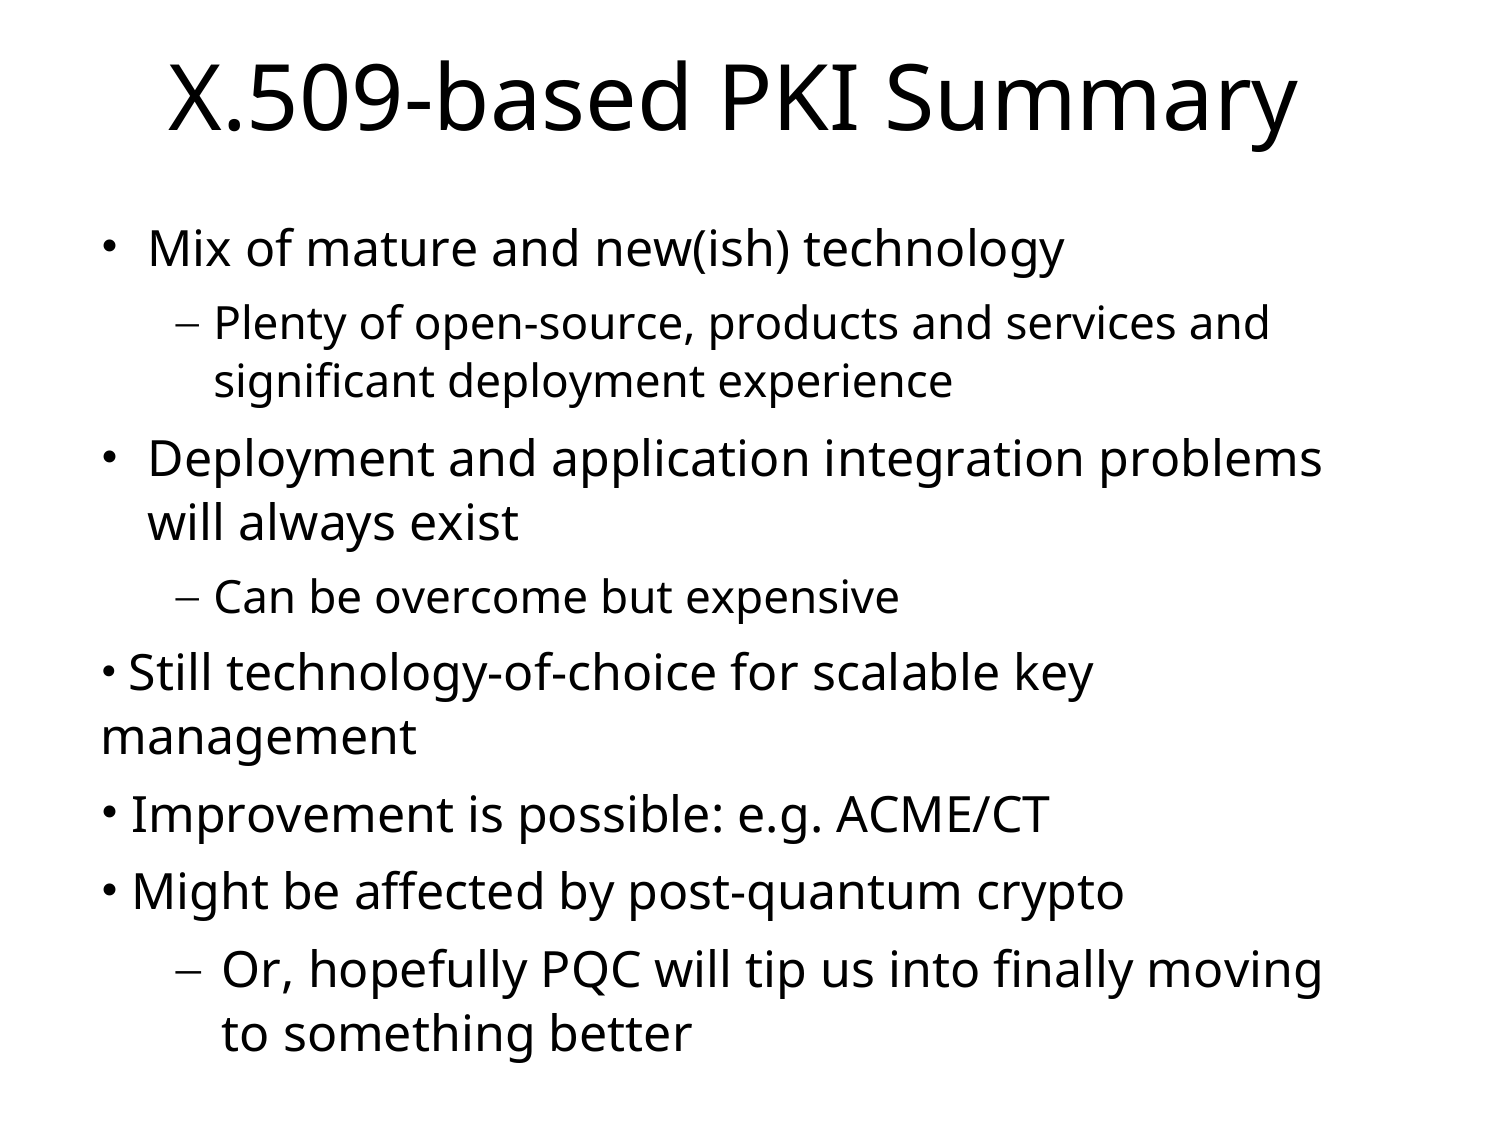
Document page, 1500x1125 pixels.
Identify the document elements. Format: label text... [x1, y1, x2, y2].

text_box Mix of mature and new(ish) technology Plenty of open-source, products and services and significant deployment experience Deployment and application integration problems will always exist Can be overcome but expensive Still technology-of-choice for scalable key management Improvement is possible: e.g. ACME/CT Might be affected by post-quantum crypto Or, hopefully PQC will tip us into finally moving to something better [100, 215, 1376, 1093]
text_box X.509-based PKI Summary [96, 0, 1372, 188]
